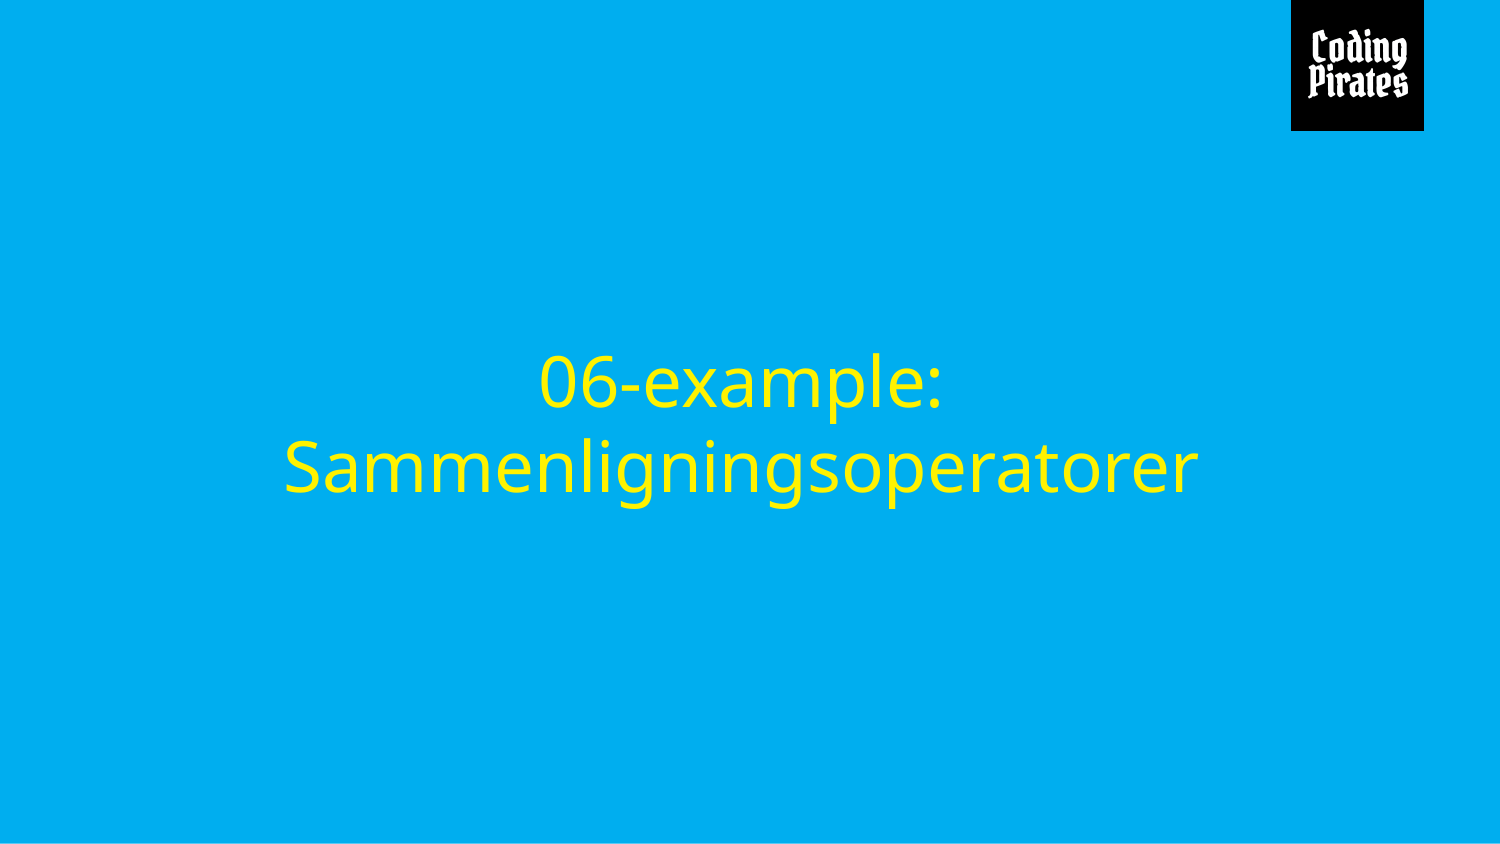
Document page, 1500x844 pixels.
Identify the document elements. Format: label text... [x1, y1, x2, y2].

picture [1292, 0, 1423, 130]
title 06-example: Sammenligningsoperatorer [12, 352, 1472, 491]
